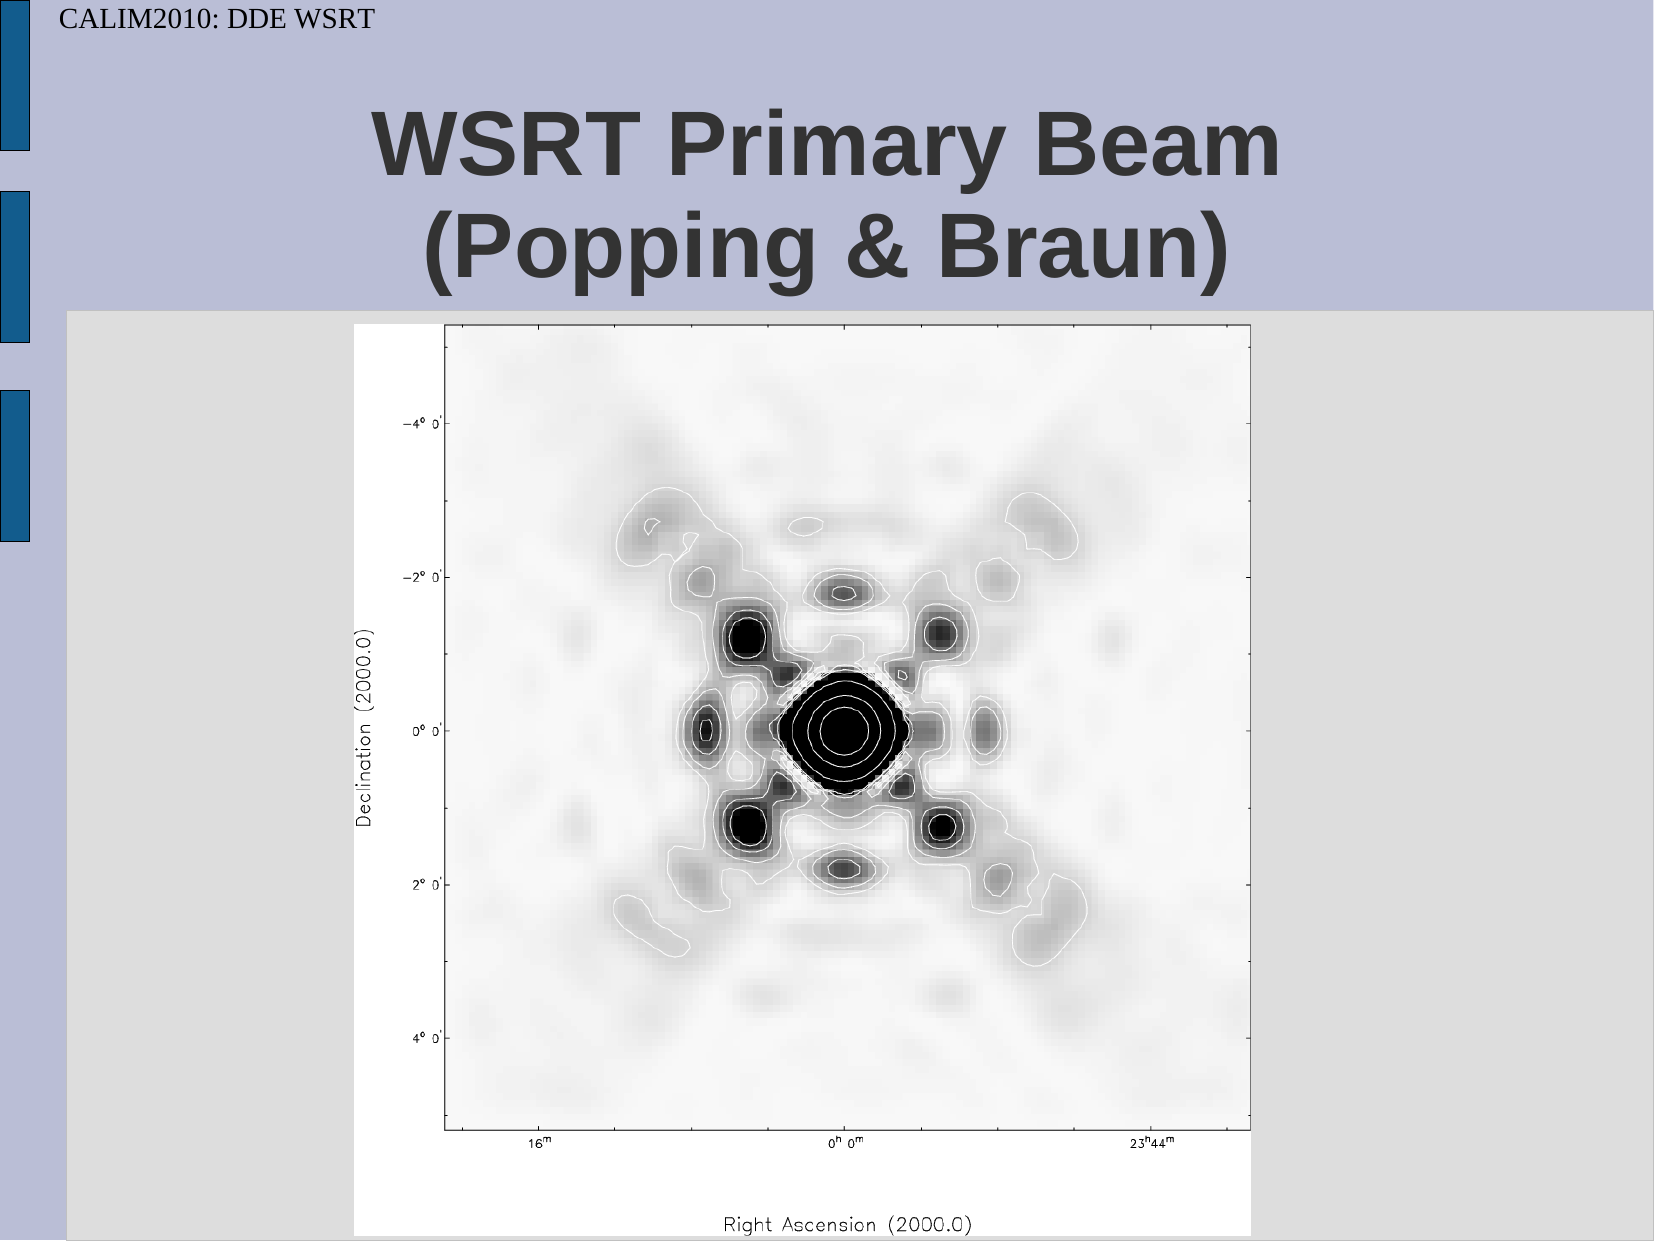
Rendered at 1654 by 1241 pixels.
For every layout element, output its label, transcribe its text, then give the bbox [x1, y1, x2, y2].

picture [354, 324, 1251, 1237]
title WSRT Primary Beam (Popping & Braun) [121, 91, 1534, 299]
